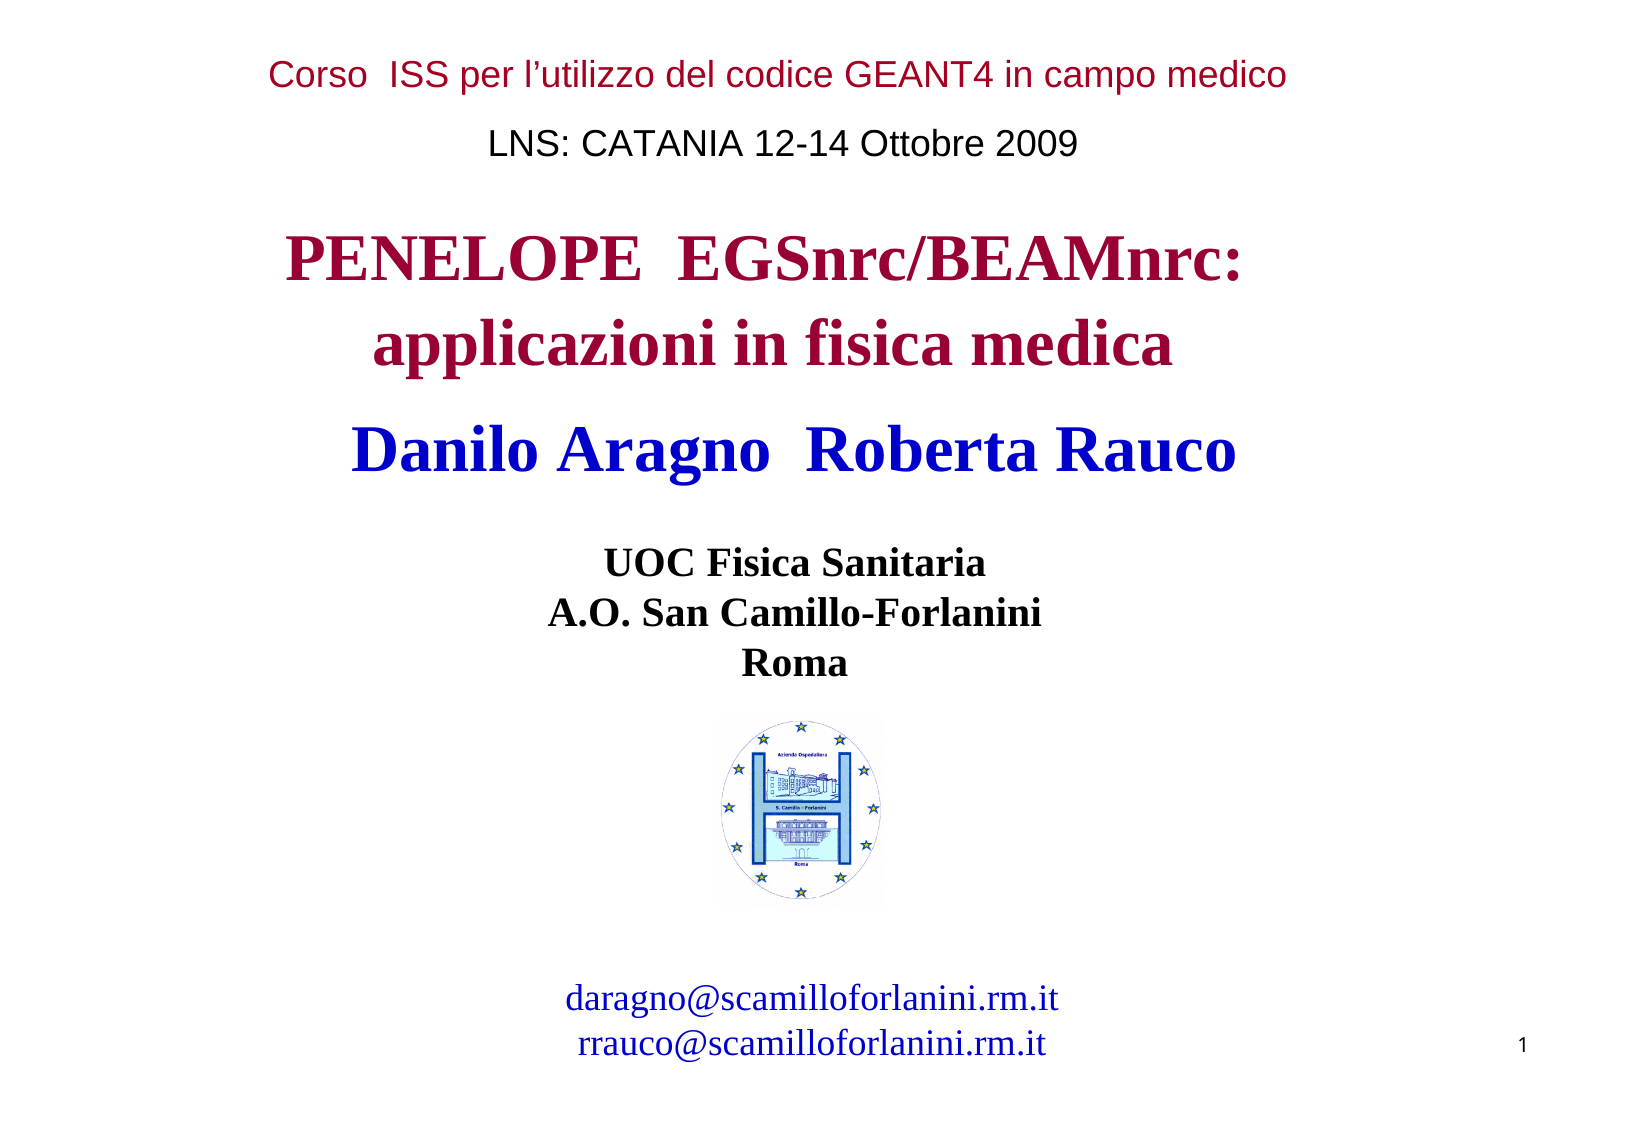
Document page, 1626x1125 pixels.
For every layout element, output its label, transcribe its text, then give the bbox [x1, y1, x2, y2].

text_box daragno@scamilloforlanini.rm.it rrauco@scamilloforlanini.rm.it [233, 965, 1392, 1071]
text_box Danilo Aragno Roberta Rauco UOC Fisica Sanitaria A.O. San Camillo-Forlanini Roma [245, 397, 1345, 693]
text_box PENELOPE EGSnrc/BEAMnrc: applicazioni in fisica medica [0, 206, 1548, 386]
picture [718, 717, 884, 909]
text_box Corso ISS per l’utilizzo del codice GEANT4 in campo medico LNS: CATANIA 12-14 Ottobre 2009 [186, 42, 1380, 172]
